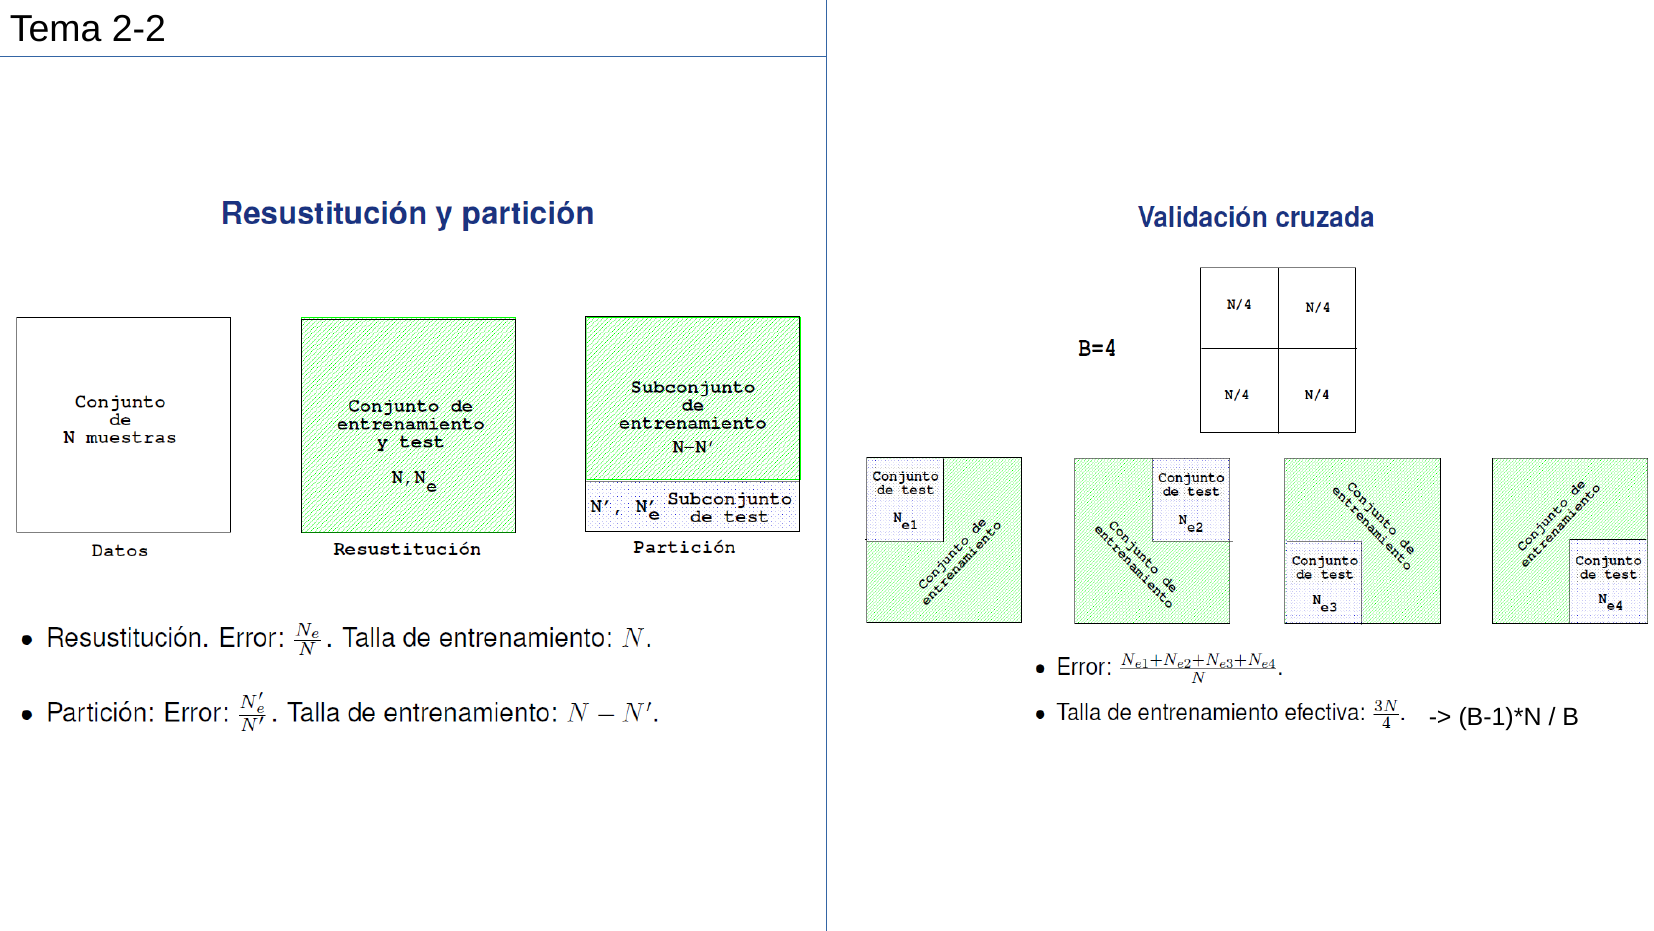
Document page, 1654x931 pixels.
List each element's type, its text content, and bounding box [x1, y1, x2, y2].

text_box -> (B-1)*N / B [1414, 695, 1595, 739]
picture [0, 201, 807, 739]
picture [856, 201, 1653, 739]
text_box Tema 2-2 [0, 0, 266, 99]
